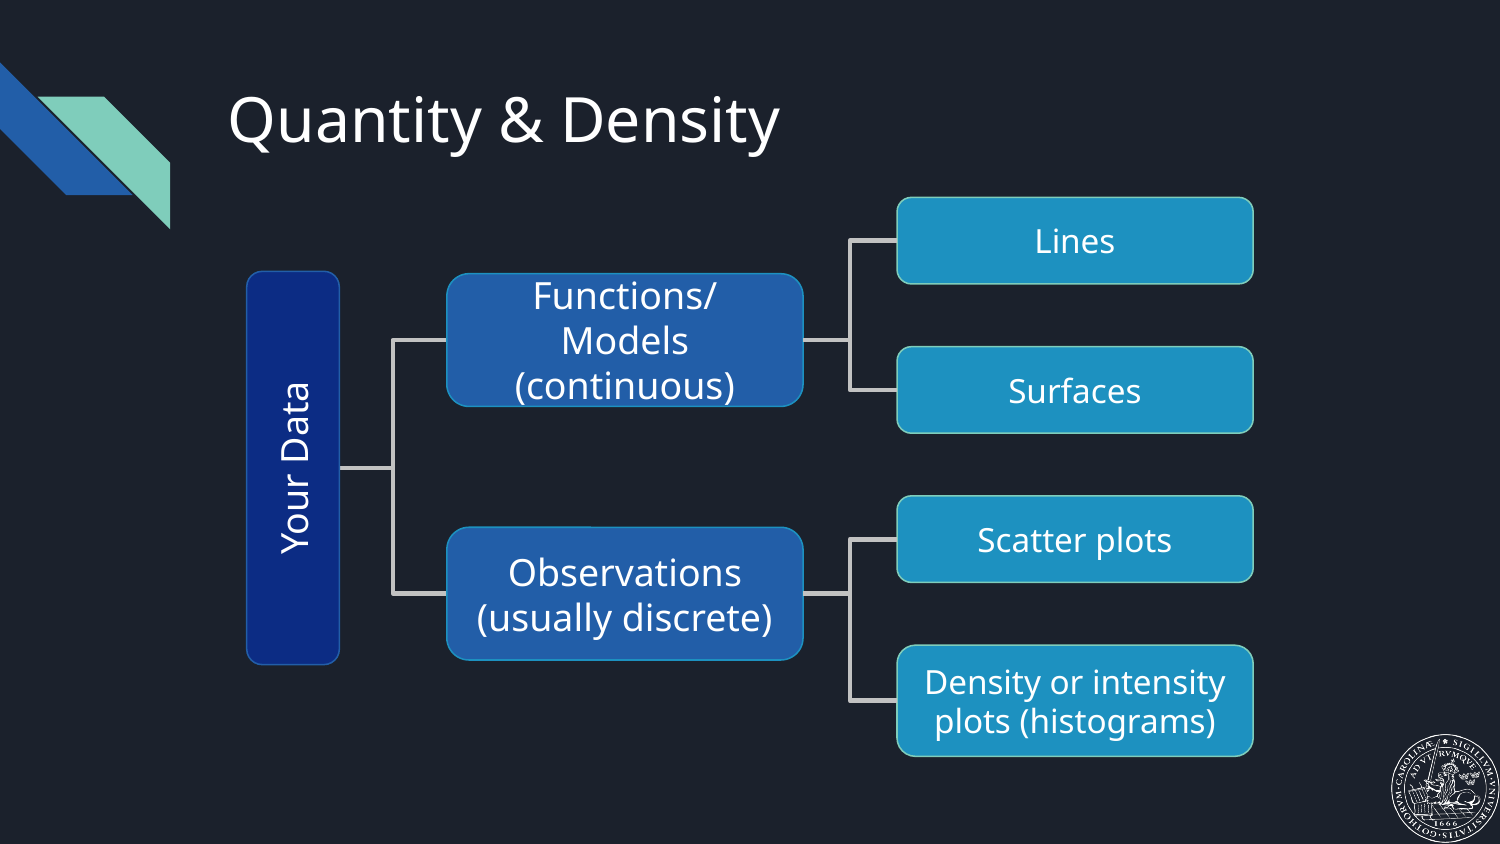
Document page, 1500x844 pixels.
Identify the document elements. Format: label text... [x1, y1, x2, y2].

text_box Density or intensity plots (histograms) [896, 645, 1254, 757]
title Quantity & Density [212, 64, 1368, 215]
text_box Your Data [246, 271, 340, 665]
text_box Scatter plots [897, 495, 1254, 583]
text_box Surfaces [897, 346, 1254, 434]
picture [1382, 724, 1500, 844]
text_box Functions/Models (continuous) [446, 273, 804, 407]
text_box Lines [897, 215, 1254, 284]
text_box Observations (usually discrete) [446, 527, 804, 661]
